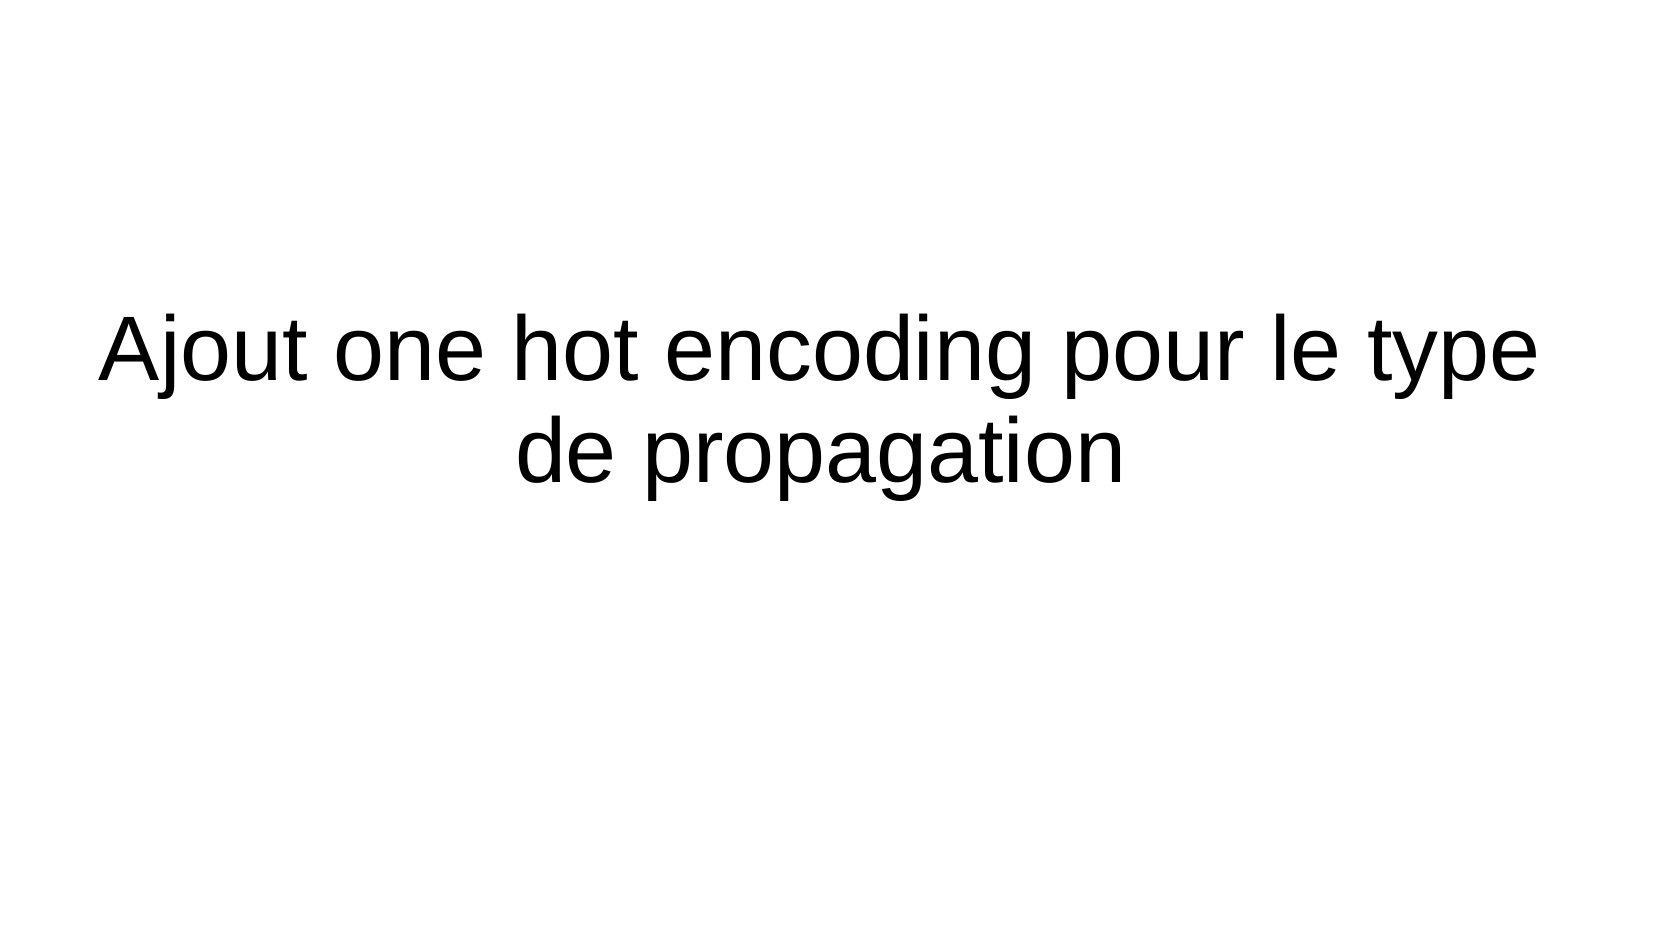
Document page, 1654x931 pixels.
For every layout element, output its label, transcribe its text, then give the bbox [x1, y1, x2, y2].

title Ajout one hot encoding pour le type de propagation [76, 296, 1565, 502]
